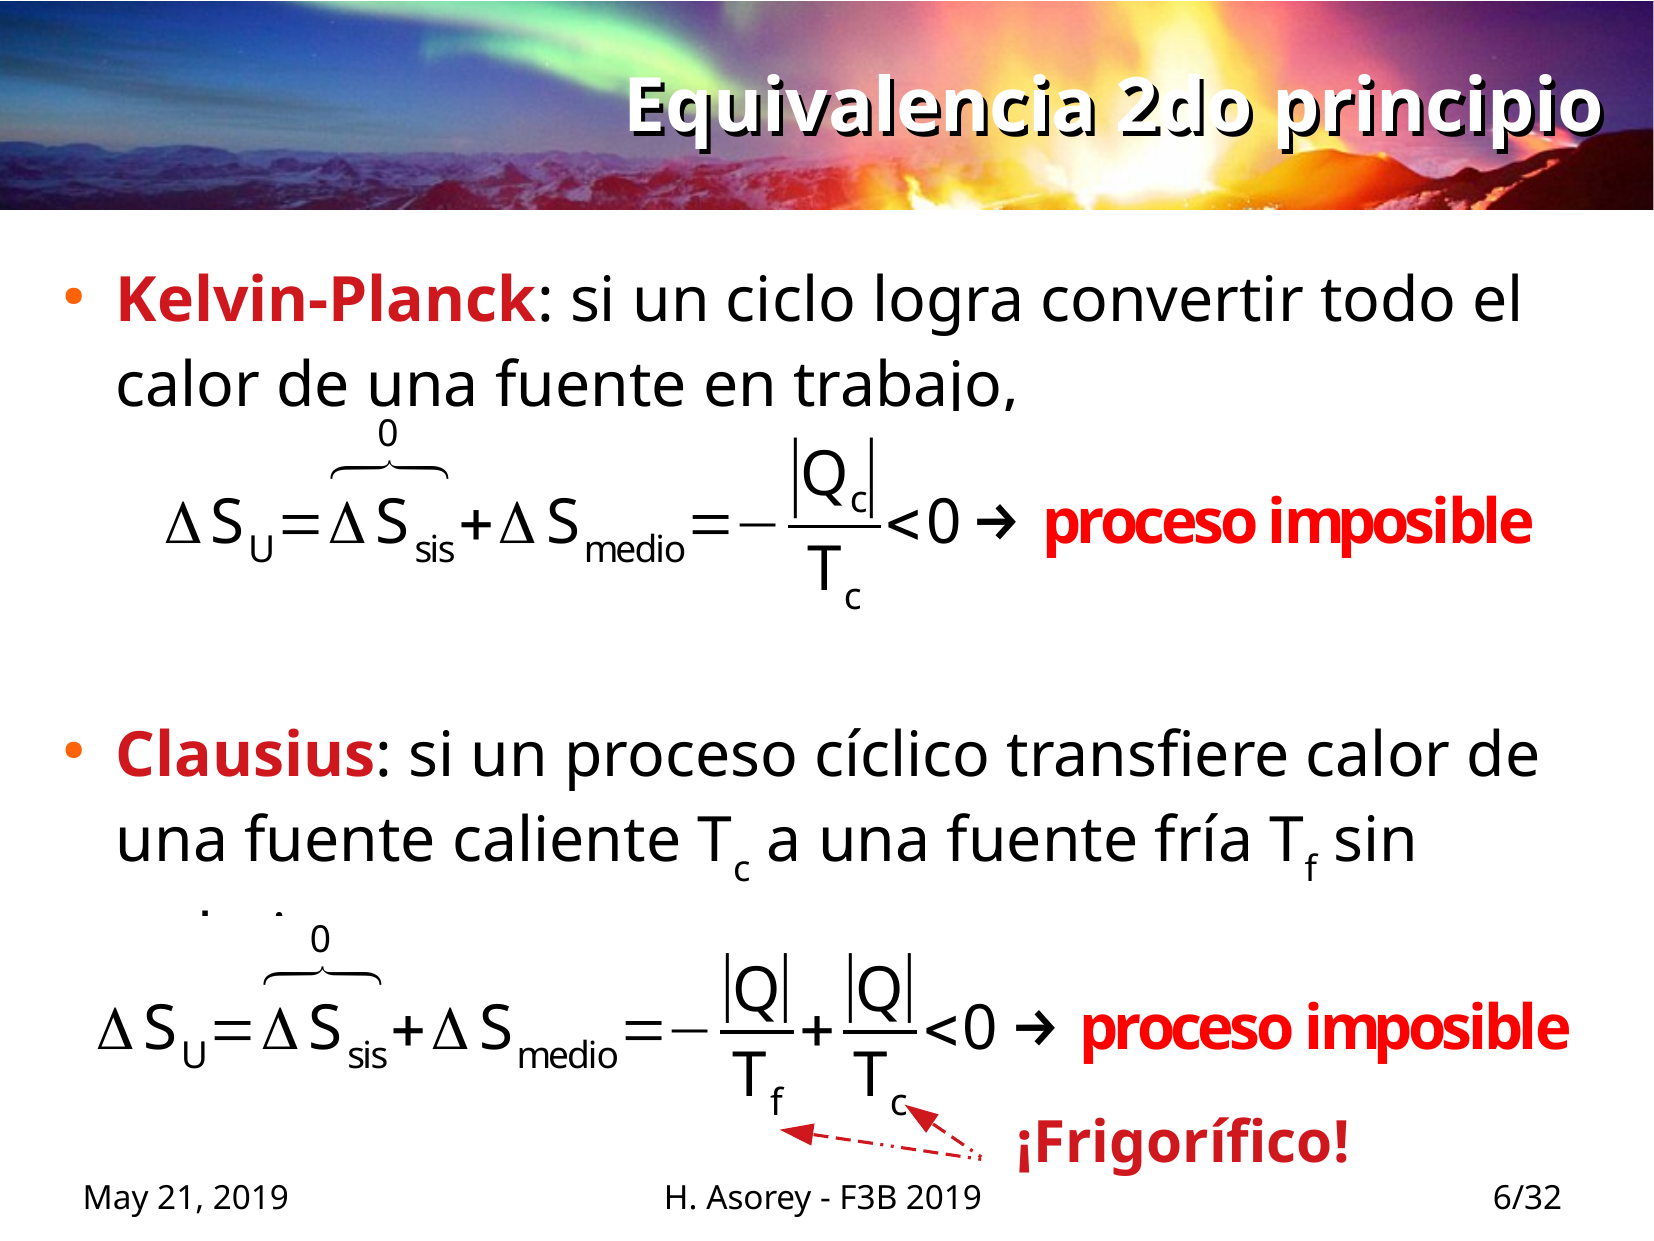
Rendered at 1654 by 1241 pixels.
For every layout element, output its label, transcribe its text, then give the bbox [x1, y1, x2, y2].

chart [156, 410, 1538, 618]
title Equivalencia 2do principio [45, 15, 1606, 191]
text_box ¡Frigorífico! [1001, 1092, 1311, 1179]
picture [0, 1, 1654, 210]
list Kelvin-Planck: si un ciclo logra convertir todo el calor de una fuente en trabajo, Clausius: si un proceso cíclico transfiere calor de una fuente caliente Tc a una fuente fría Tf sin trabajo externo, |Qc|=|Qf|=Q, pero Tf<Tc: [45, 255, 1606, 1156]
chart [89, 916, 1575, 1124]
